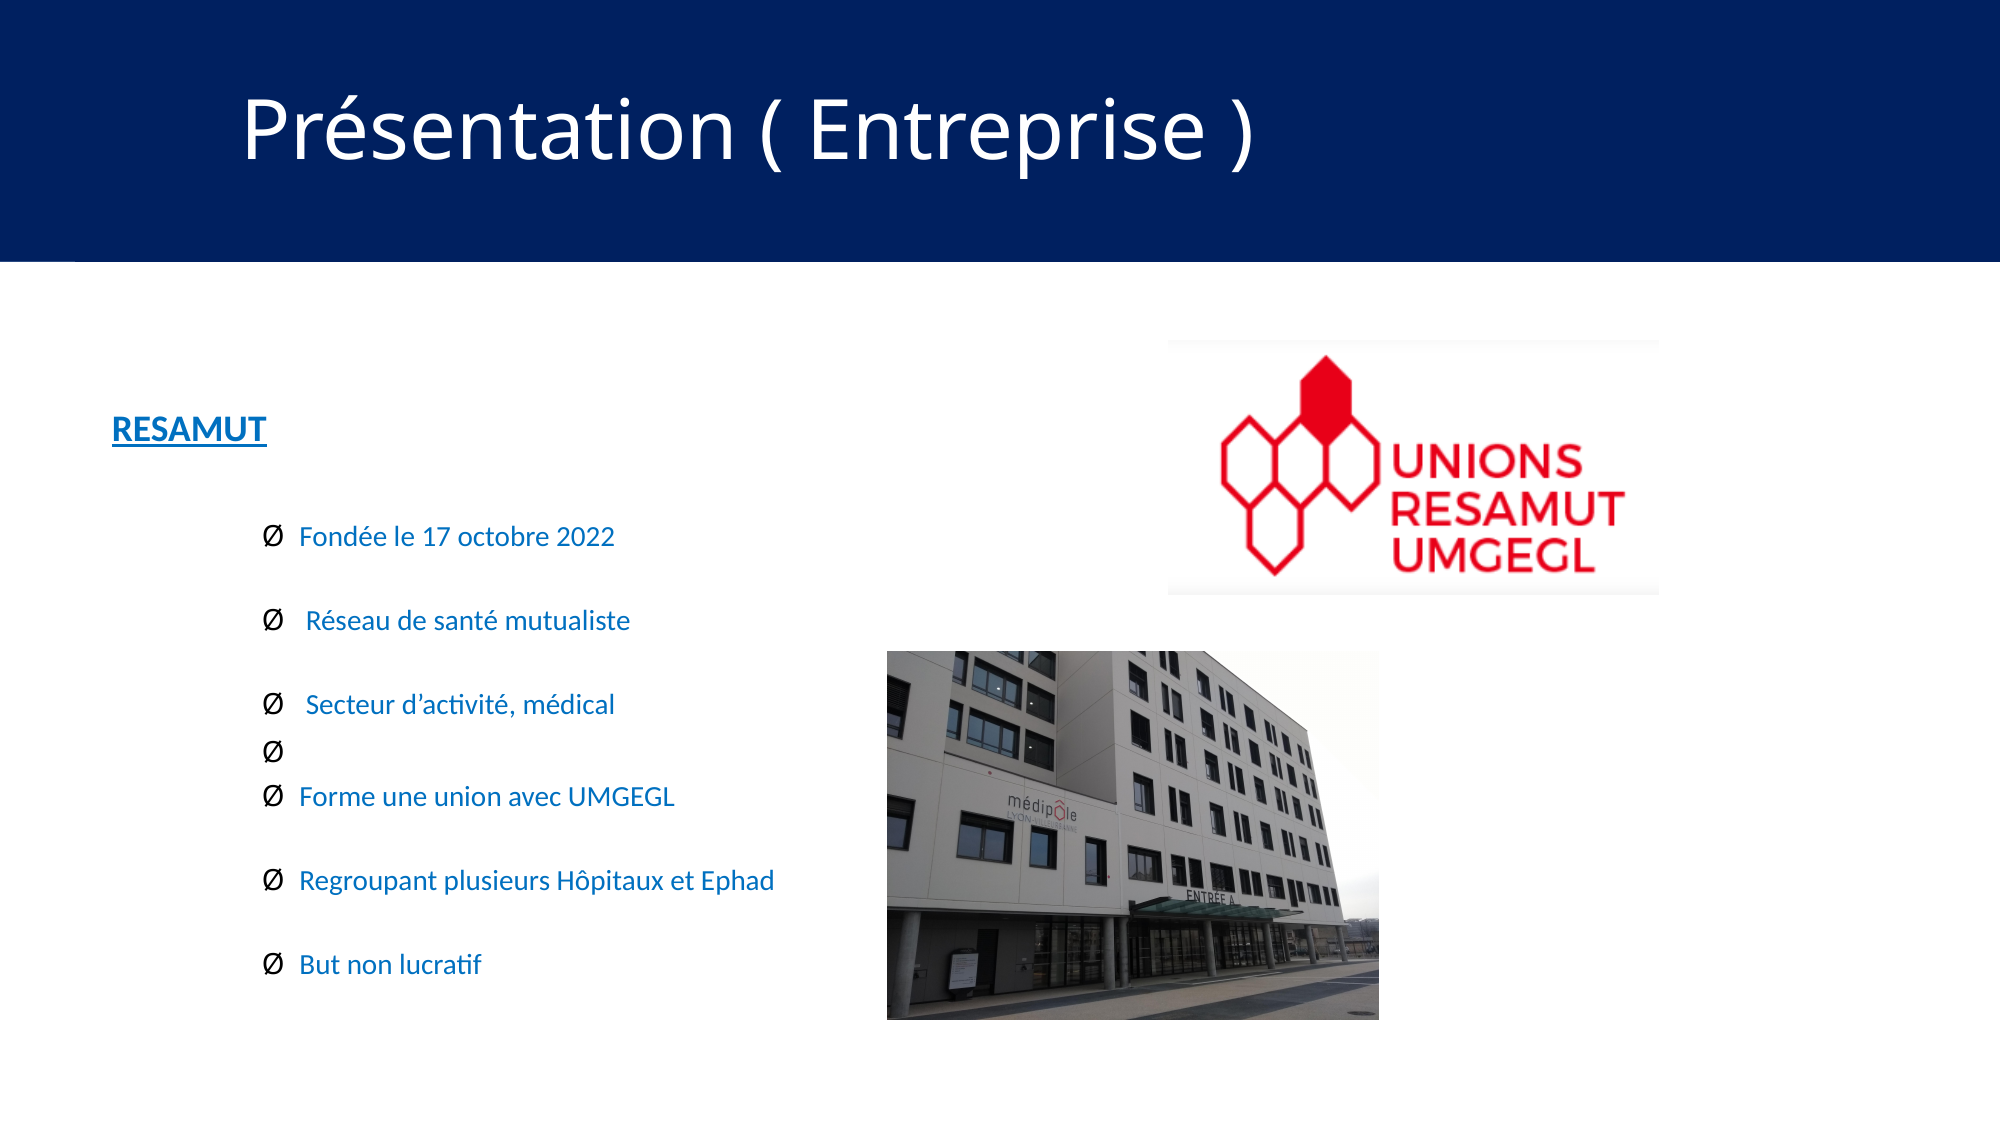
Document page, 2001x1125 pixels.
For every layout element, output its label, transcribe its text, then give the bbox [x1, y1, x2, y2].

picture [887, 651, 1379, 1020]
picture [1168, 340, 1659, 595]
title Présentation ( Entreprise ) [225, 48, 1849, 218]
text_box [0, 0, 2000, 1125]
list RESAMUT Fondée le 17 octobre 2022 Réseau de santé mutualiste Secteur d’activité, médical Forme une union avec UMGEGL Regroupant plusieurs Hôpitaux et Ephad But non lucratif [96, 336, 1873, 1077]
